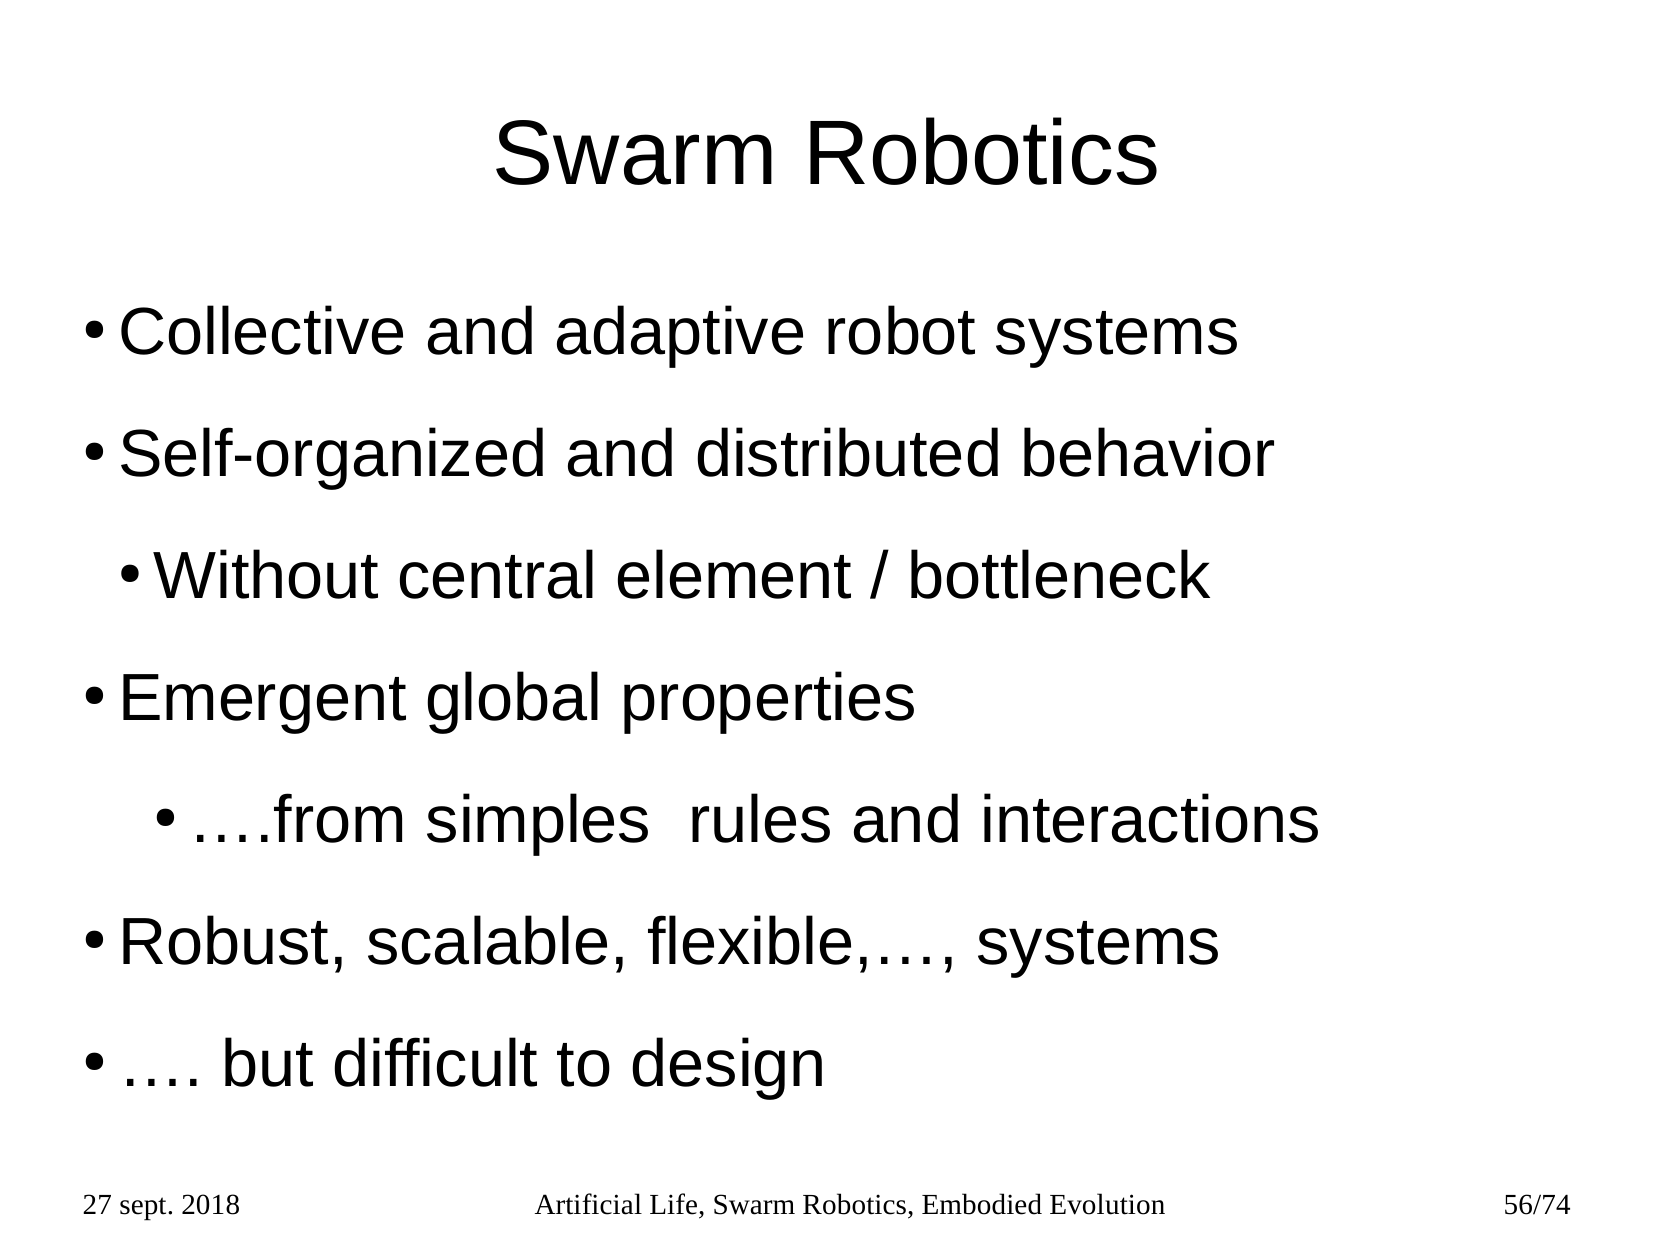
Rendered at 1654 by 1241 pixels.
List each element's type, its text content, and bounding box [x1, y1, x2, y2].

title Swarm Robotics [82, 49, 1571, 257]
subtitle Collective and adaptive robot systems Self-organized and distributed behavior Without central element / bottleneck Emergent global properties ….from simples rules and interactions Robust, scalable, flexible,…, systems …. but difficult to design [82, 293, 1571, 1101]
